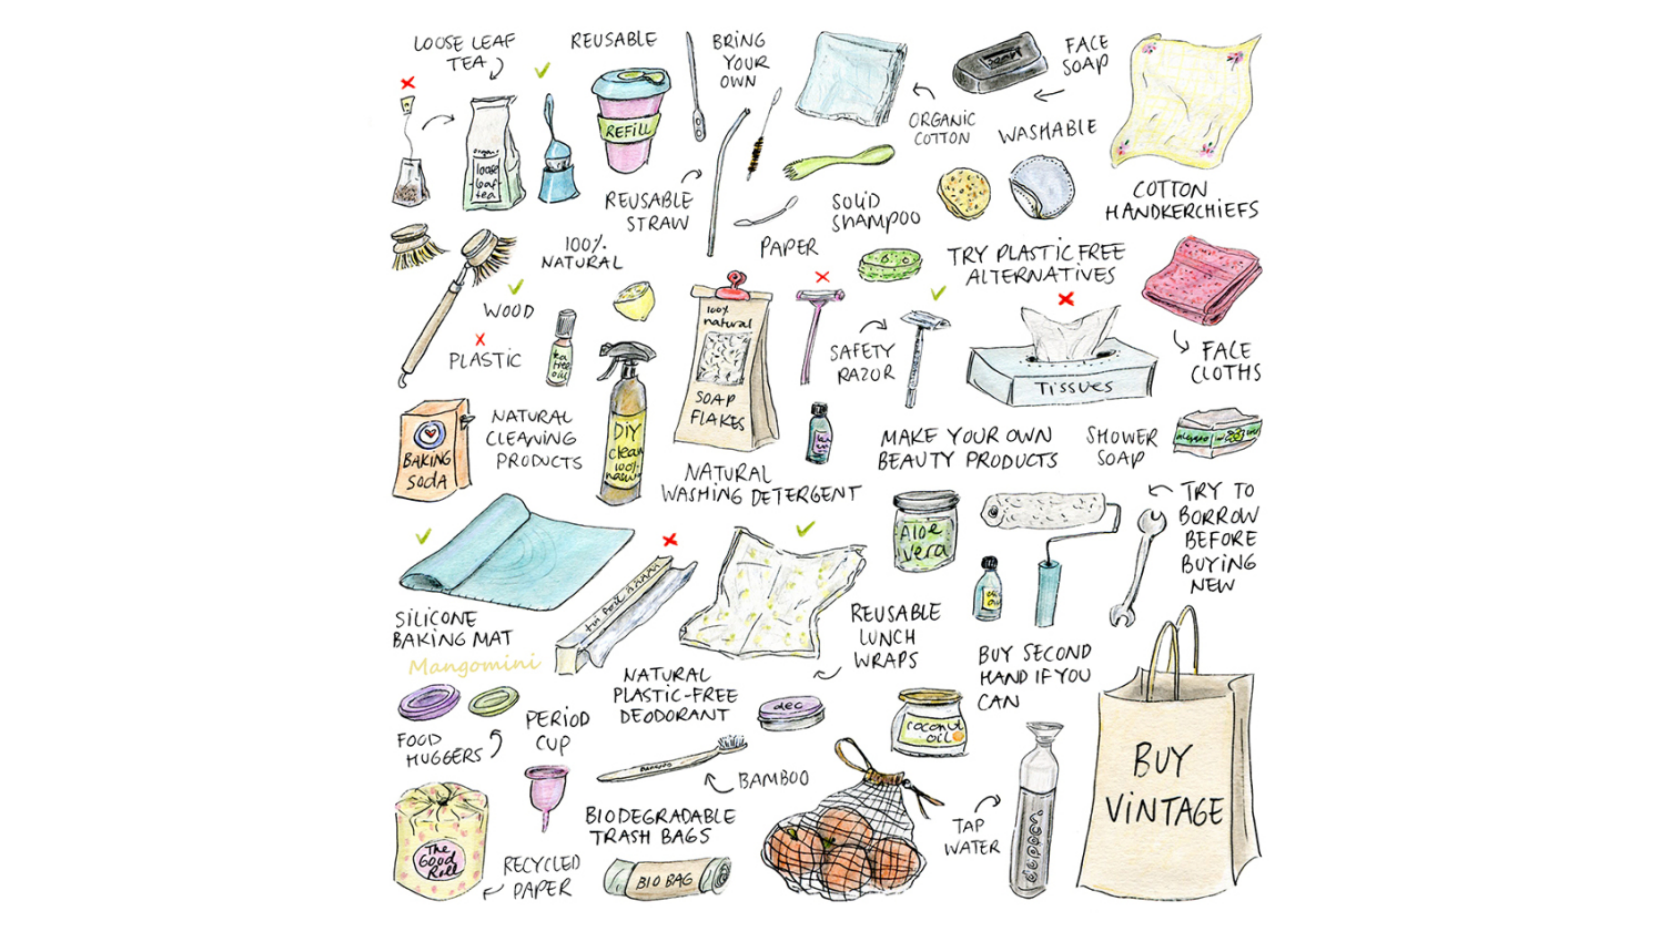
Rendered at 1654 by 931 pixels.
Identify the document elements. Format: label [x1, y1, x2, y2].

picture [363, 0, 1295, 931]
